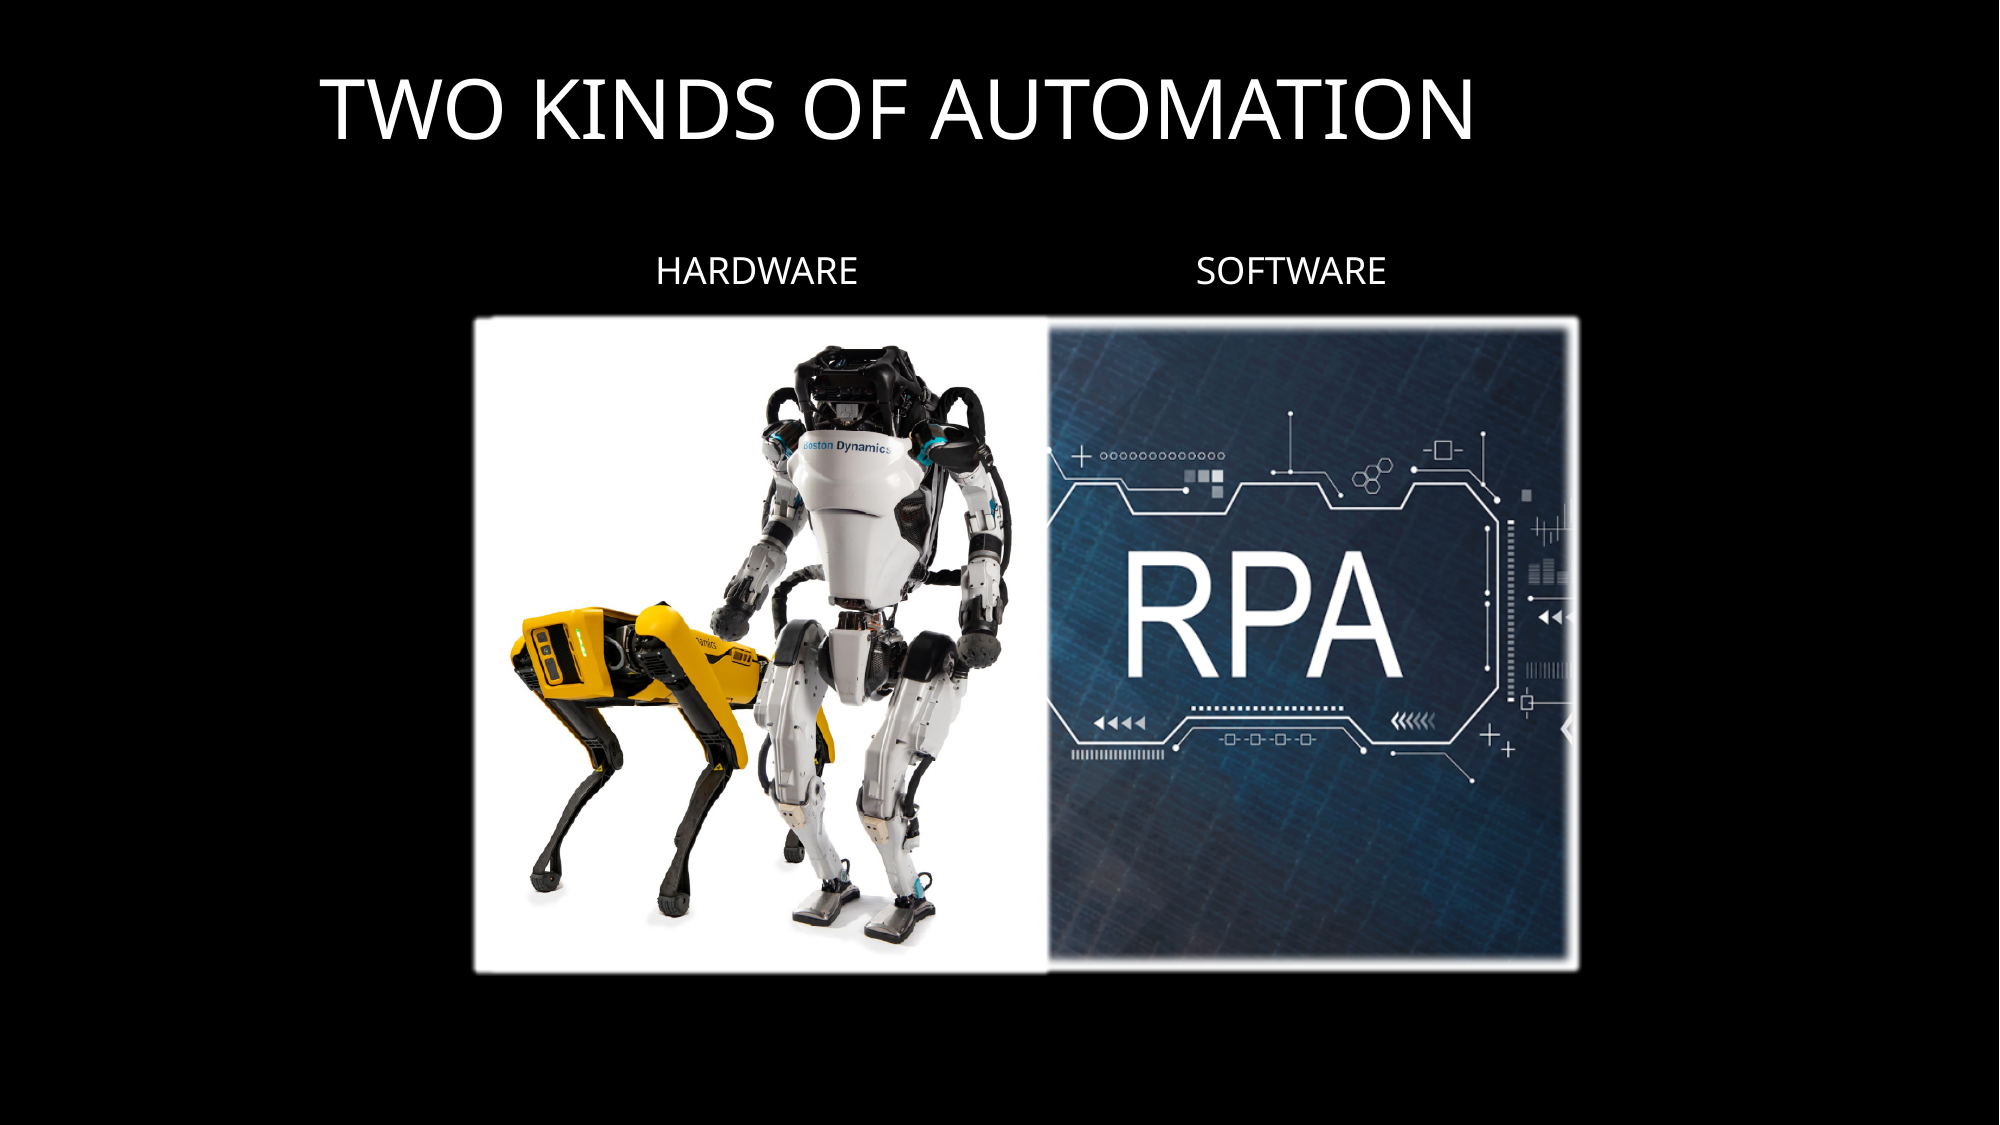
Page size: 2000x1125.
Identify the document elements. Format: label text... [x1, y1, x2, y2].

picture [478, 321, 1046, 969]
list SOFTWARE [1125, 247, 1538, 338]
title TWO KINDS OF AUTOMATION [319, 48, 1680, 166]
picture [1051, 320, 1576, 968]
list HARDWARE [584, 247, 976, 676]
